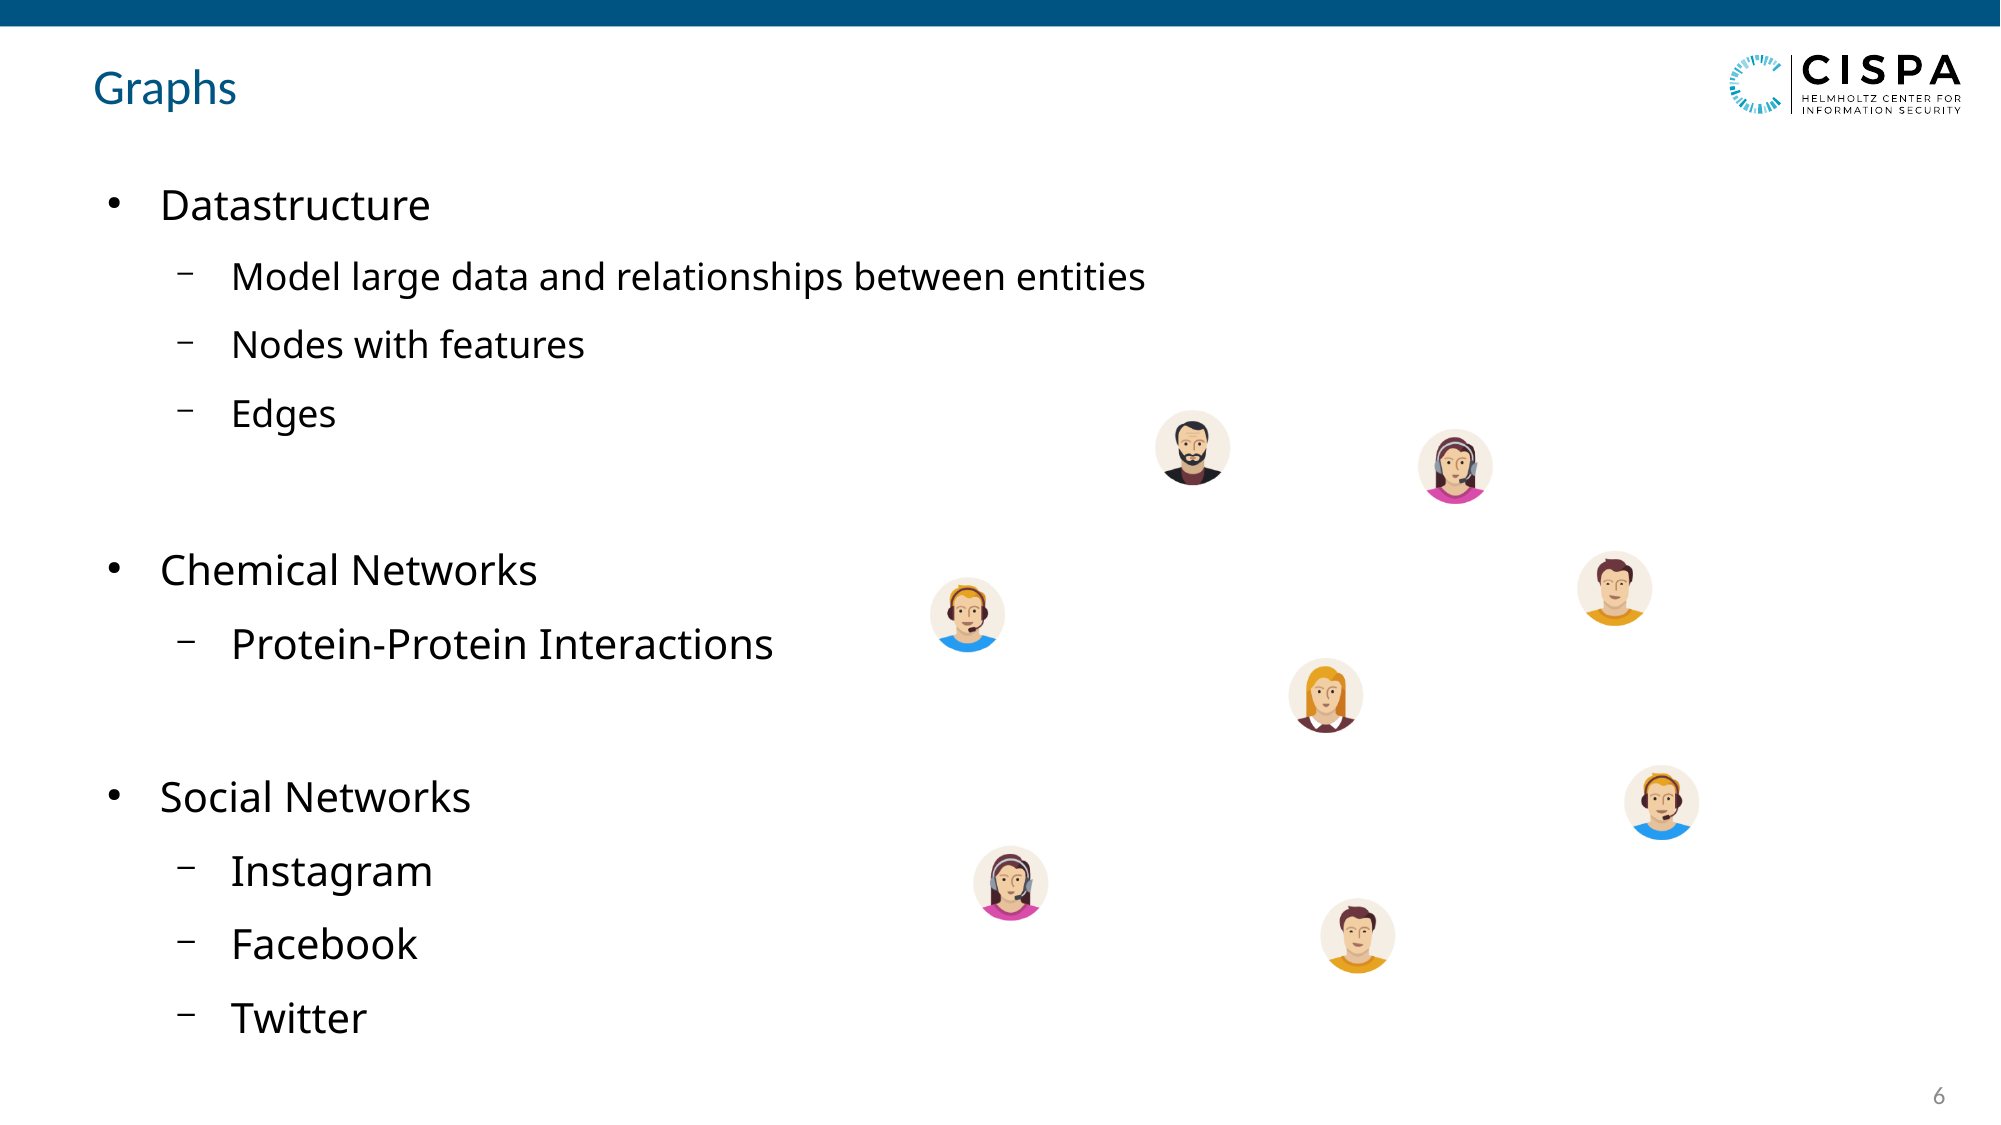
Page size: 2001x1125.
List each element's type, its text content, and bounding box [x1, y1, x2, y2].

list Datastructure Model large data and relationships between entities Nodes with features Edges Chemical Networks Protein-Protein Interactions Social Networks Instagram Facebook Twitter [78, 173, 1922, 1027]
title Graphs [78, 38, 1699, 131]
slide_number <number> [1870, 1065, 1961, 1125]
